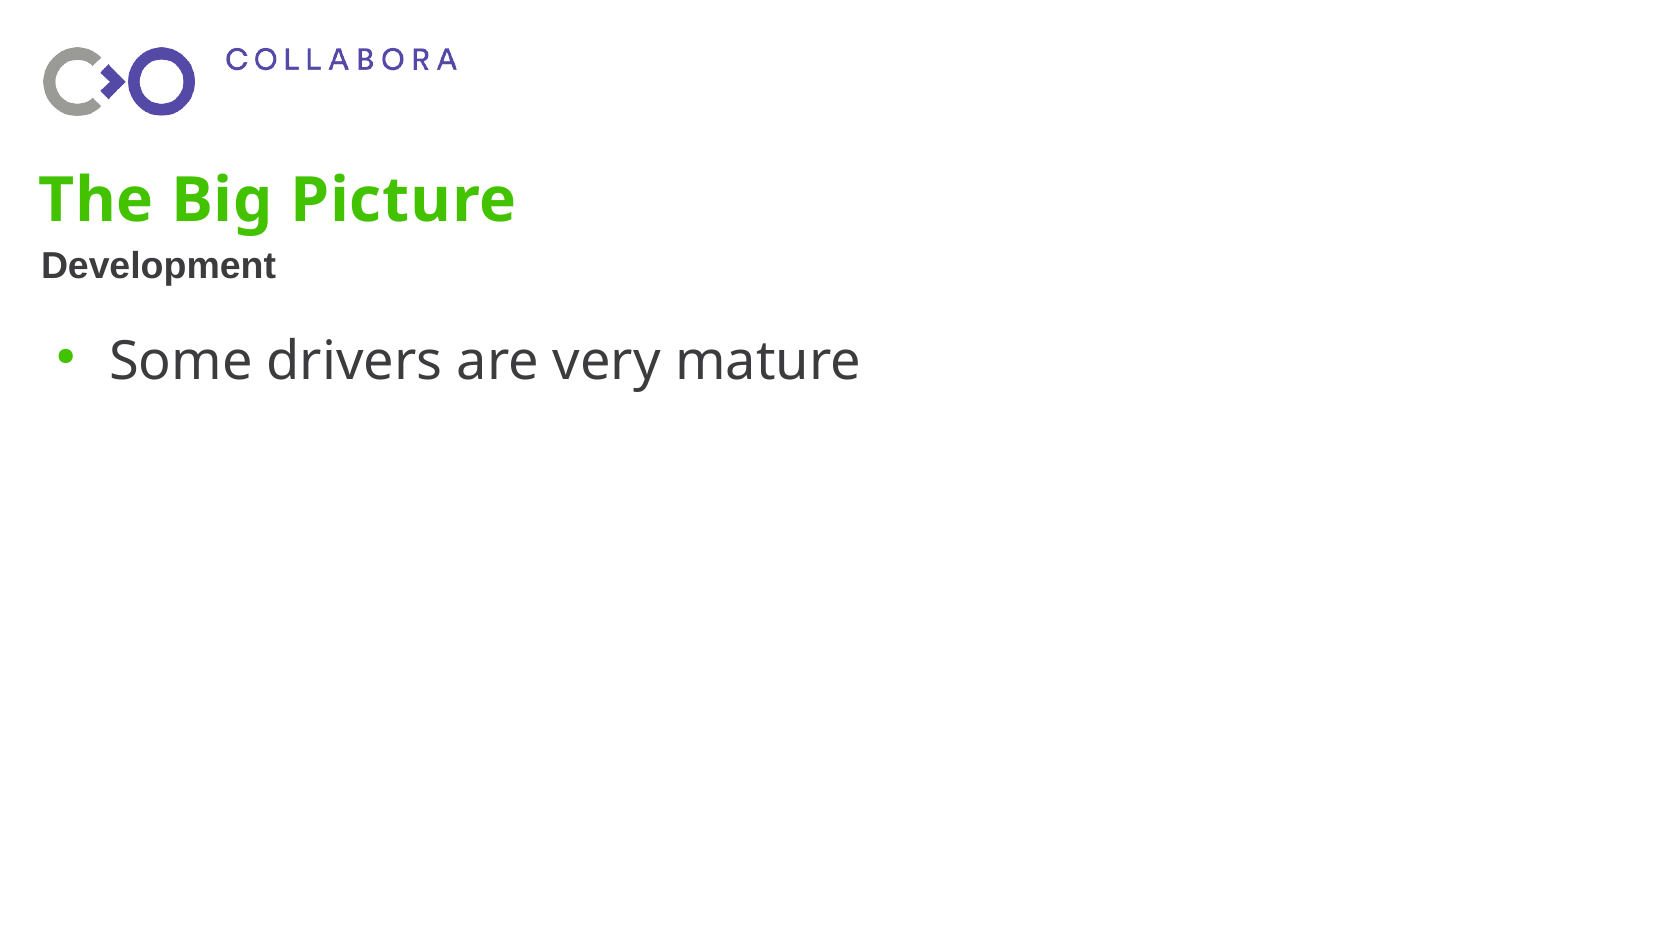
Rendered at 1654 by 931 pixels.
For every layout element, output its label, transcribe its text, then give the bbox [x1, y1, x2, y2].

title The Big Picture [38, 159, 1614, 216]
text_box Development [41, 240, 1614, 290]
picture [43, 47, 457, 116]
list Some drivers are very mature [38, 325, 1614, 581]
